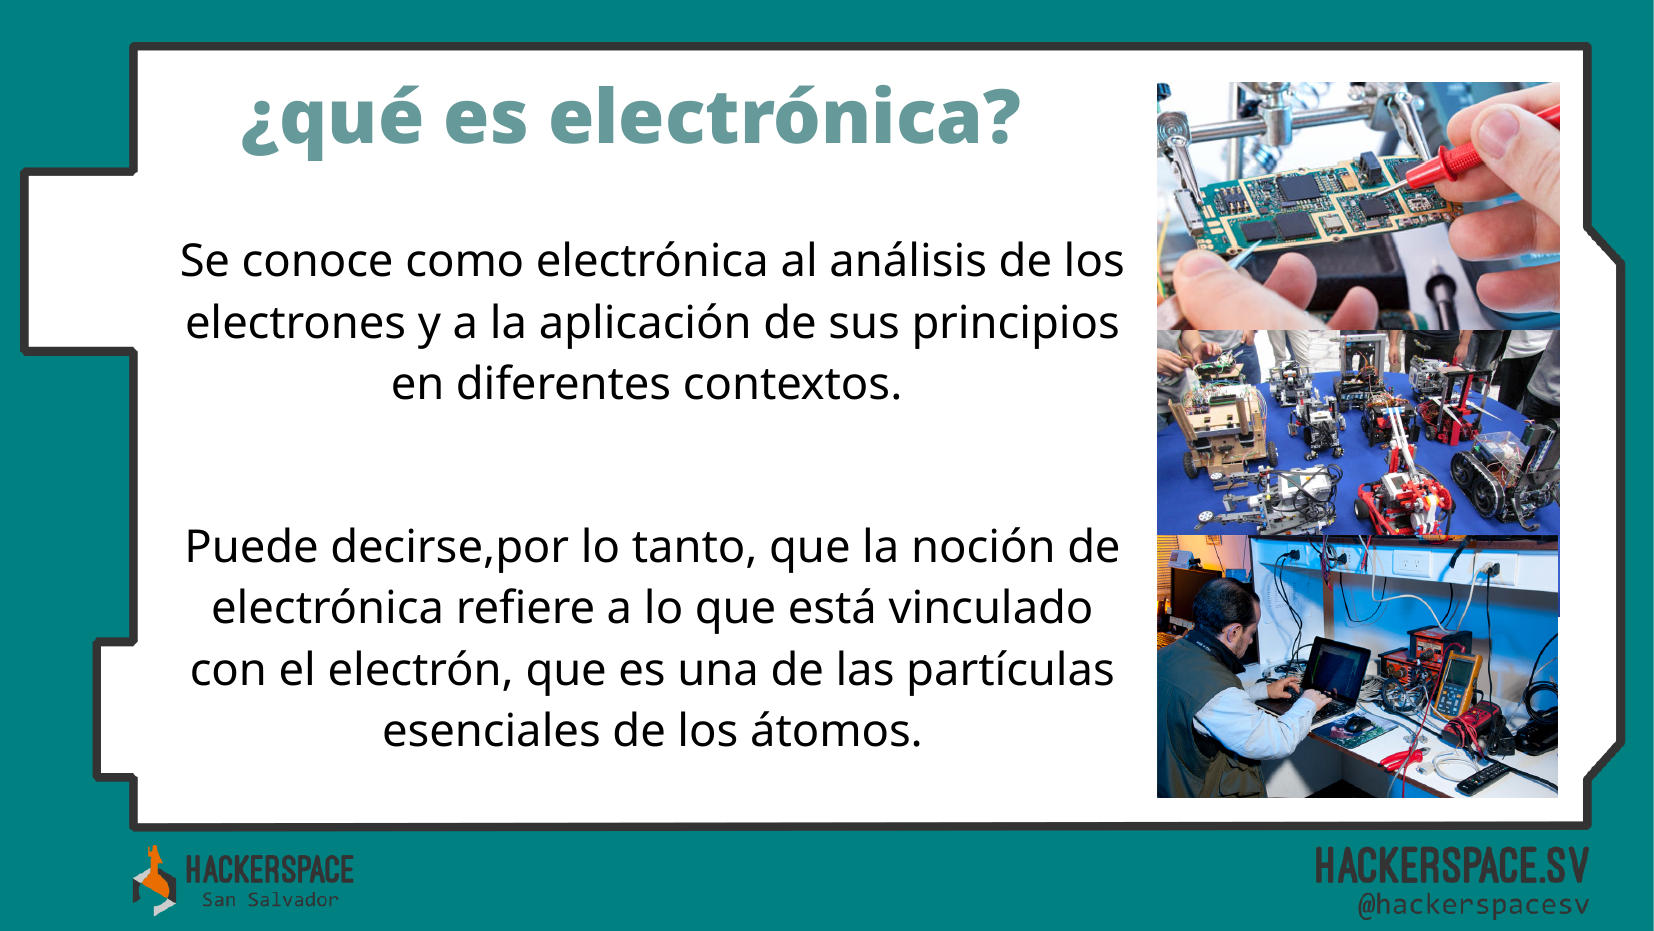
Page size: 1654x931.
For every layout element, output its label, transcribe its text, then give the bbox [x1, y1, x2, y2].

title ¿qué es electrónica? [129, 37, 1134, 193]
list Se conoce como electrónica al análisis de los electrones y a la aplicación de sus principios en diferentes contextos. Puede decirse,por lo tanto, que la noción de electrónica refiere a lo que está vinculado con el electrón, que es una de las partículas esenciales de los átomos. [171, 228, 1134, 768]
picture [0, 0, 1654, 931]
